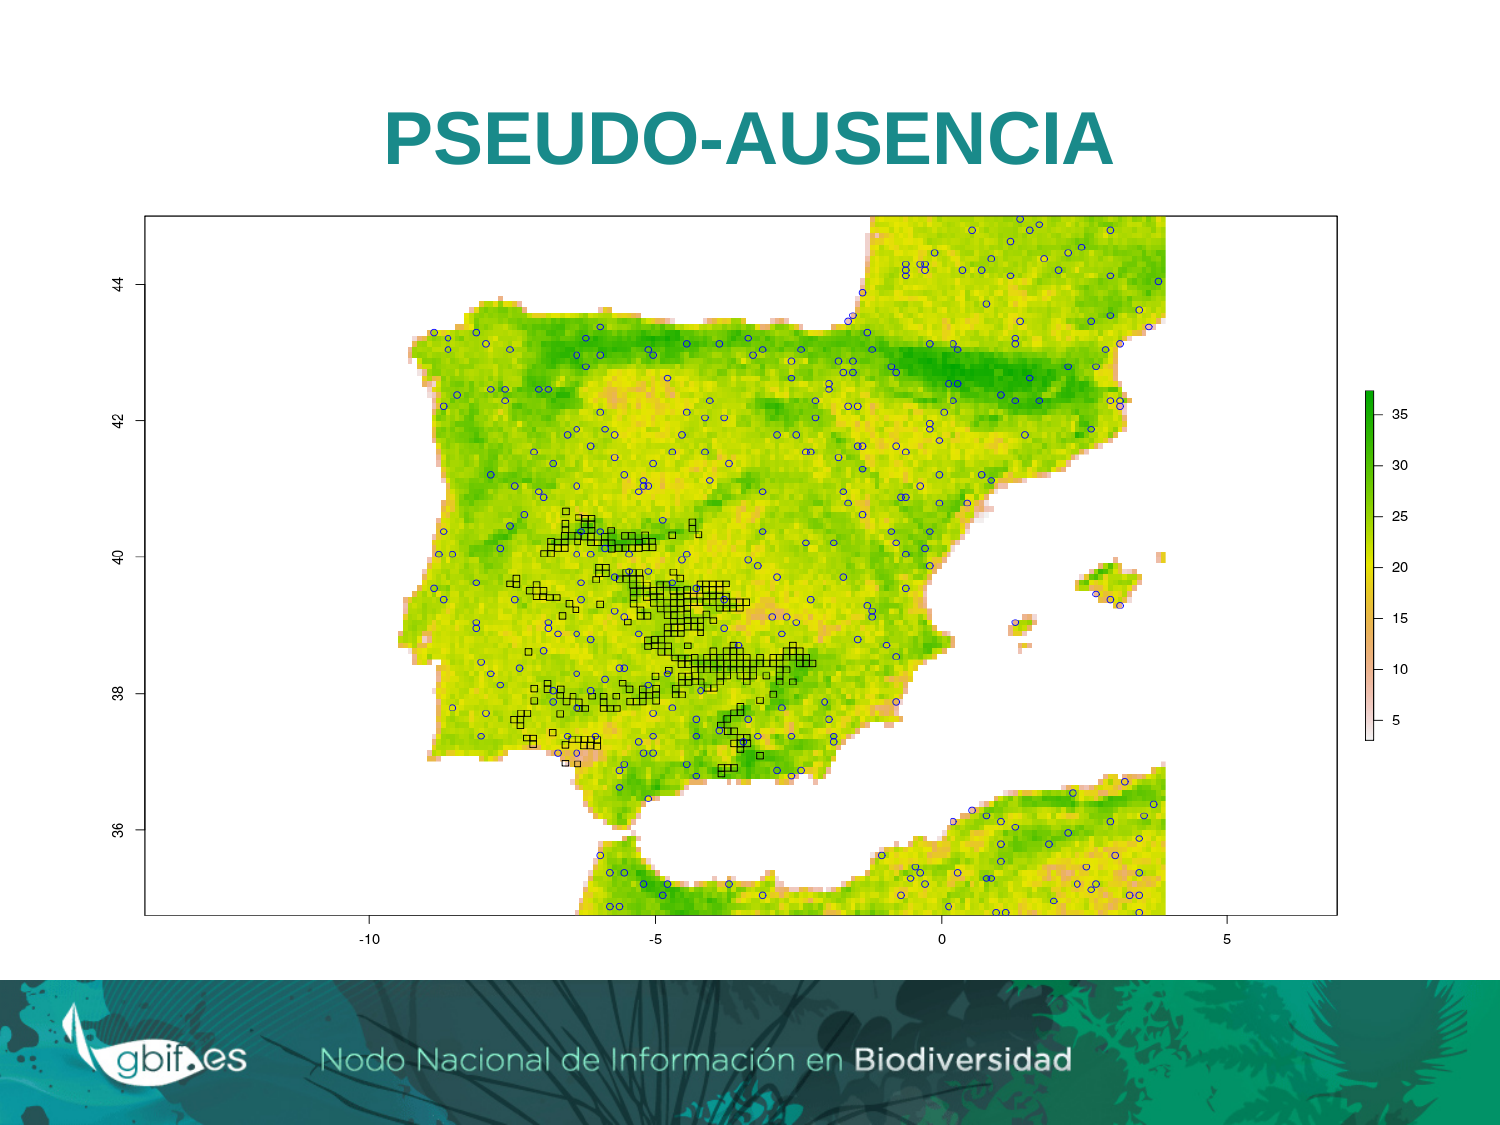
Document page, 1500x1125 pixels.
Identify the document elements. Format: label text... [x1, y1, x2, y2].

picture [74, 185, 1452, 967]
picture [0, 980, 1500, 1125]
title PSEUDO-AUSENCIA [112, 68, 1388, 185]
